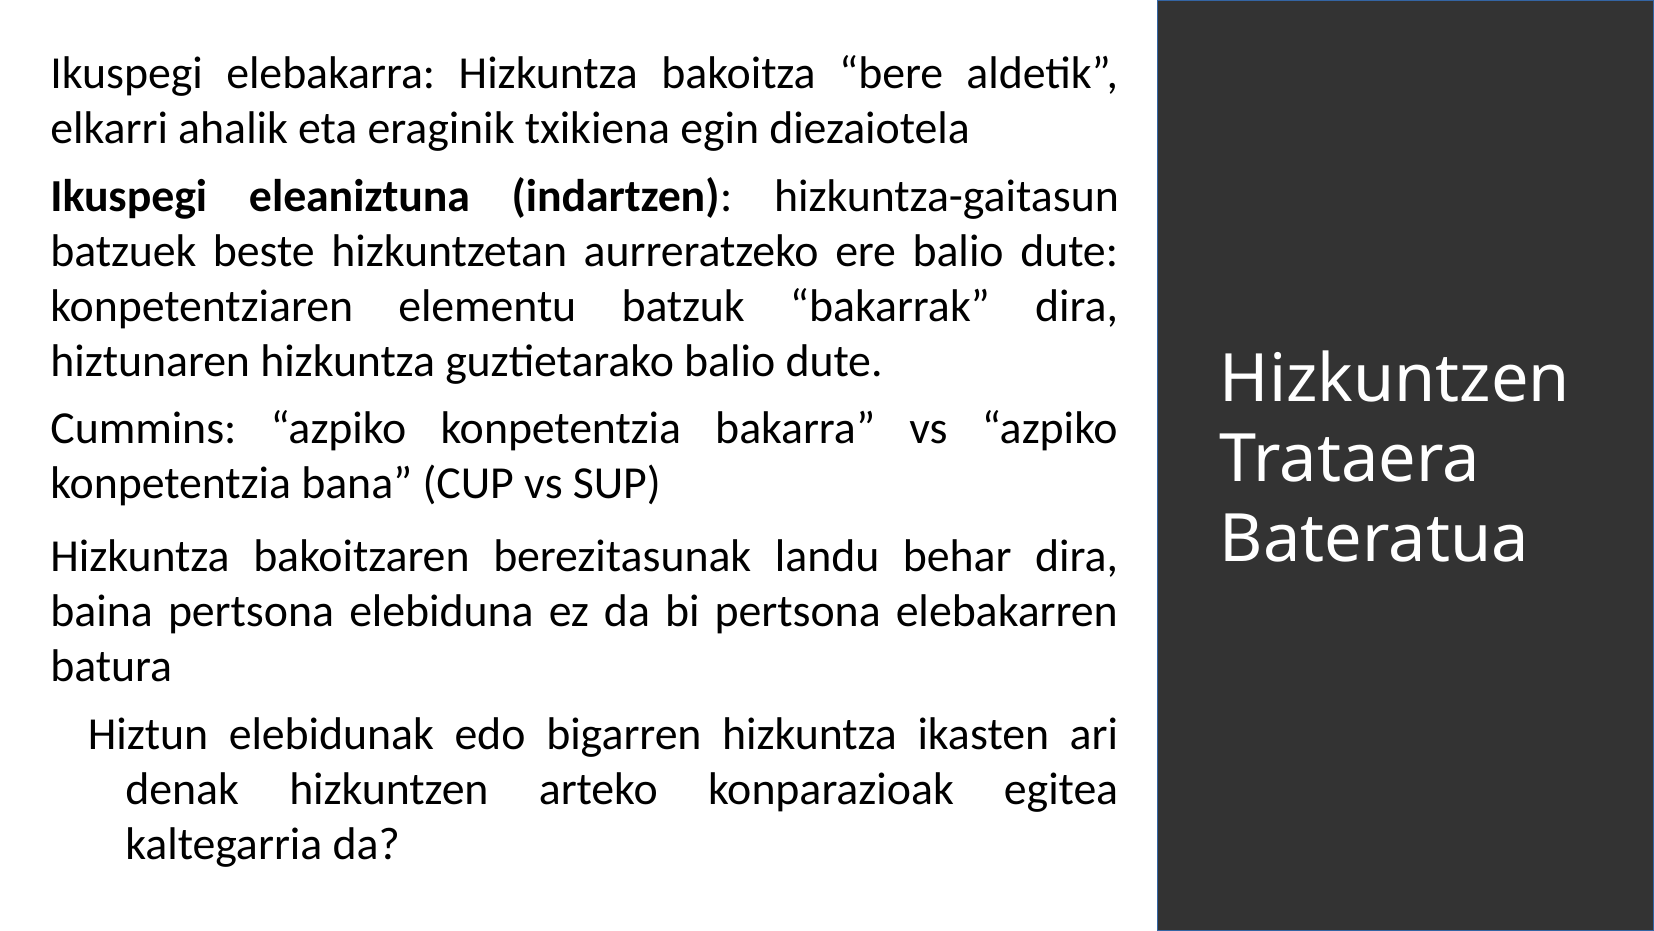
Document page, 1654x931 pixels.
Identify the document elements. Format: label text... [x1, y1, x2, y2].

title Hizkuntzen Trataera Bateratua [1204, 47, 1630, 862]
list Ikuspegi elebakarra: Hizkuntza bakoitza “bere aldetik”, elkarri ahalik eta eraginik txikiena egin diezaiotela Ikuspegi eleaniztuna (indartzen): hizkuntza-gaitasun batzuek beste hizkuntzetan aurreratzeko ere balio dute: konpetentziaren elementu batzuk “bakarrak” dira, hiztunaren hizkuntza guztietarako balio dute. Cummins: “azpiko konpetentzia bakarra” vs “azpiko konpetentzia bana” (CUP vs SUP) Hizkuntza bakoitzaren berezitasunak landu behar dira, baina pertsona elebiduna ez da bi pertsona elebakarren batura Hiztun elebidunak edo bigarren hizkuntza ikasten ari denak hizkuntzen arteko konparazioak egitea kaltegarria da? [35, 35, 1134, 875]
